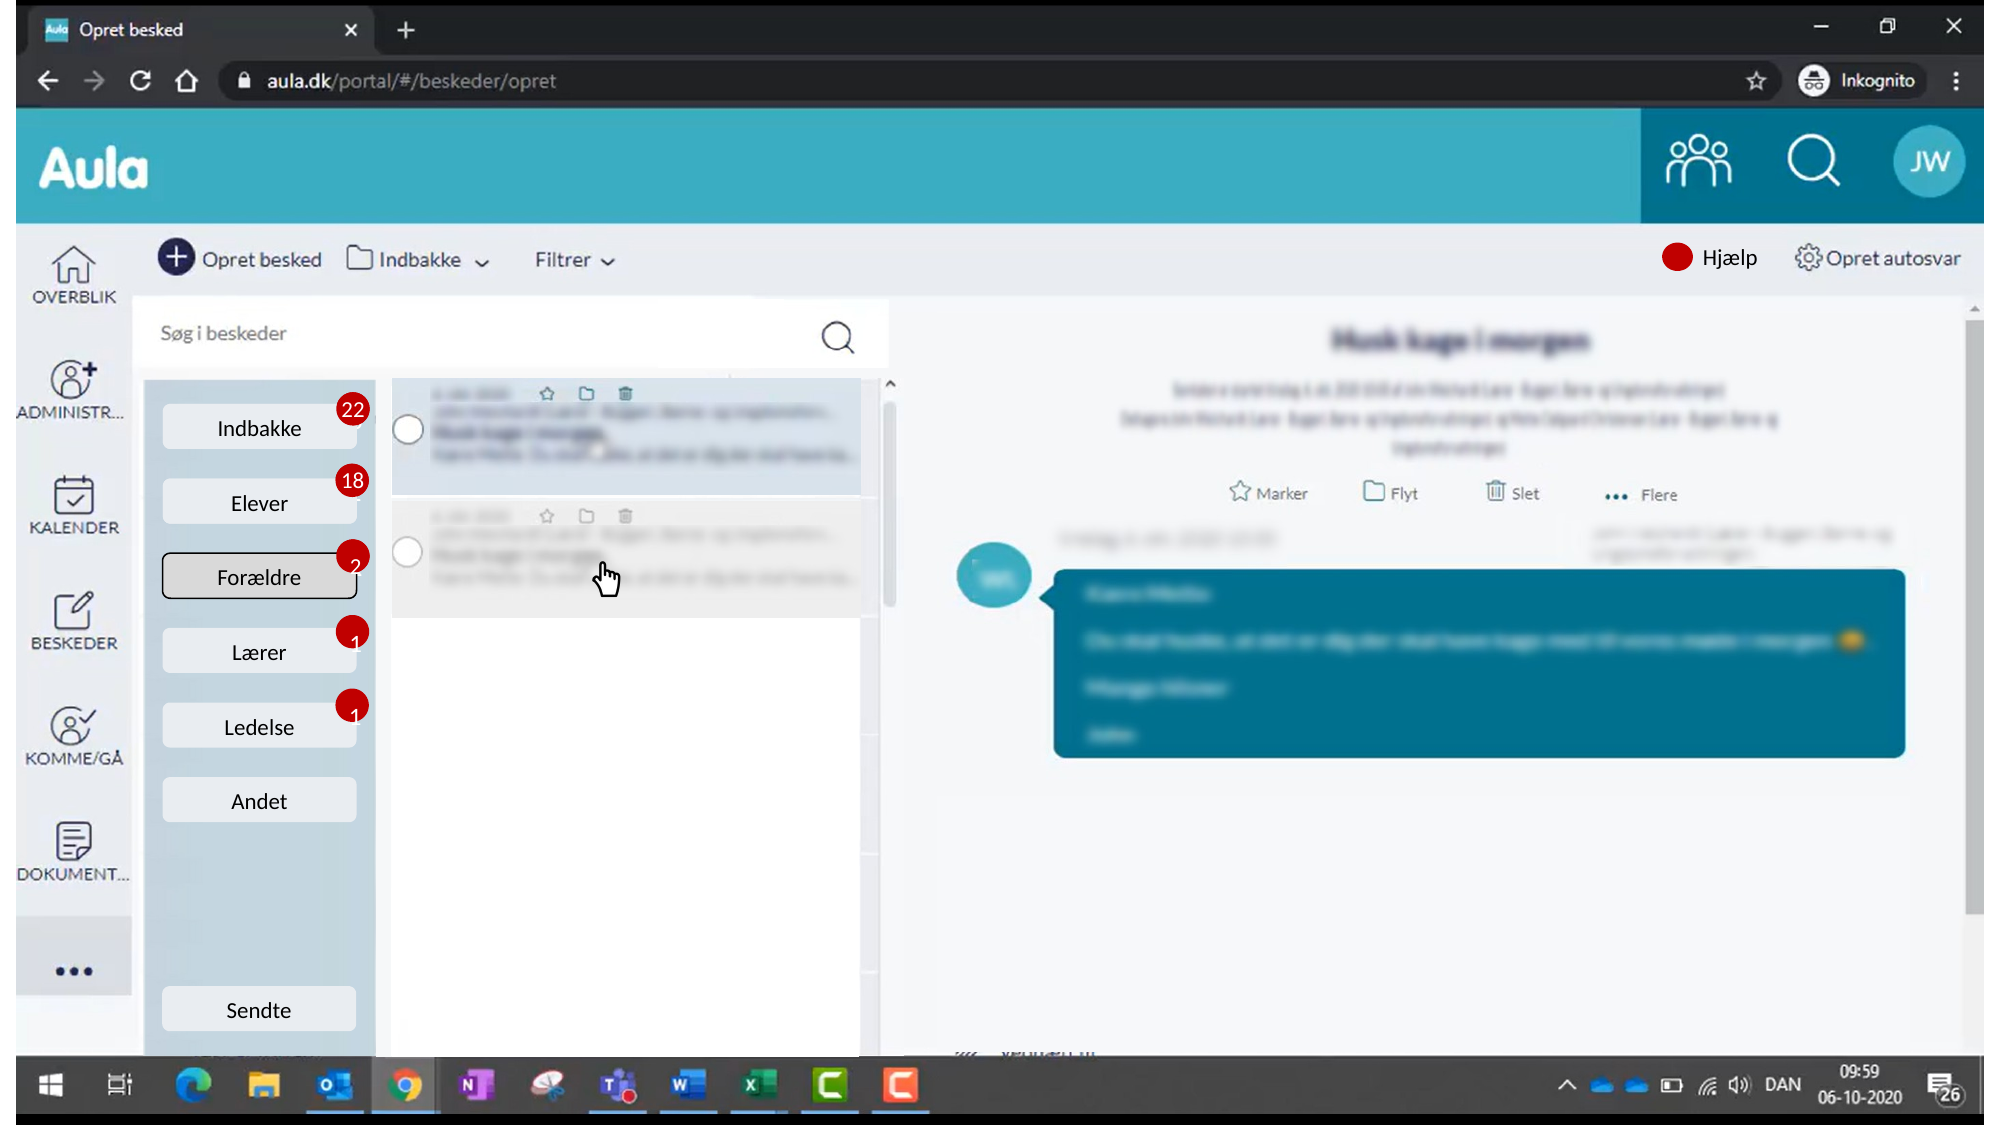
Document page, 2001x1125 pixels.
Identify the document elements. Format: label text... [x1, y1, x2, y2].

text_box 2 [336, 539, 370, 573]
text_box 22 [326, 387, 376, 431]
text_box 1 [335, 688, 369, 722]
text_box 1 [335, 615, 370, 649]
text_box Sendte [162, 986, 357, 1032]
picture [1893, 126, 1965, 197]
text_box Hjælp [1687, 235, 1774, 279]
picture [1785, 128, 1840, 186]
text_box Andet [162, 777, 357, 823]
text_box [1662, 242, 1687, 271]
text_box Ledelse [162, 702, 357, 748]
text_box Forældre [162, 553, 357, 599]
text_box Elever [162, 478, 357, 524]
text_box [391, 498, 860, 614]
picture [16, 0, 1984, 1125]
text_box Lærer [162, 627, 357, 673]
text_box Indbakke [162, 403, 357, 449]
text_box 18 [326, 458, 376, 502]
picture [1666, 131, 1732, 191]
